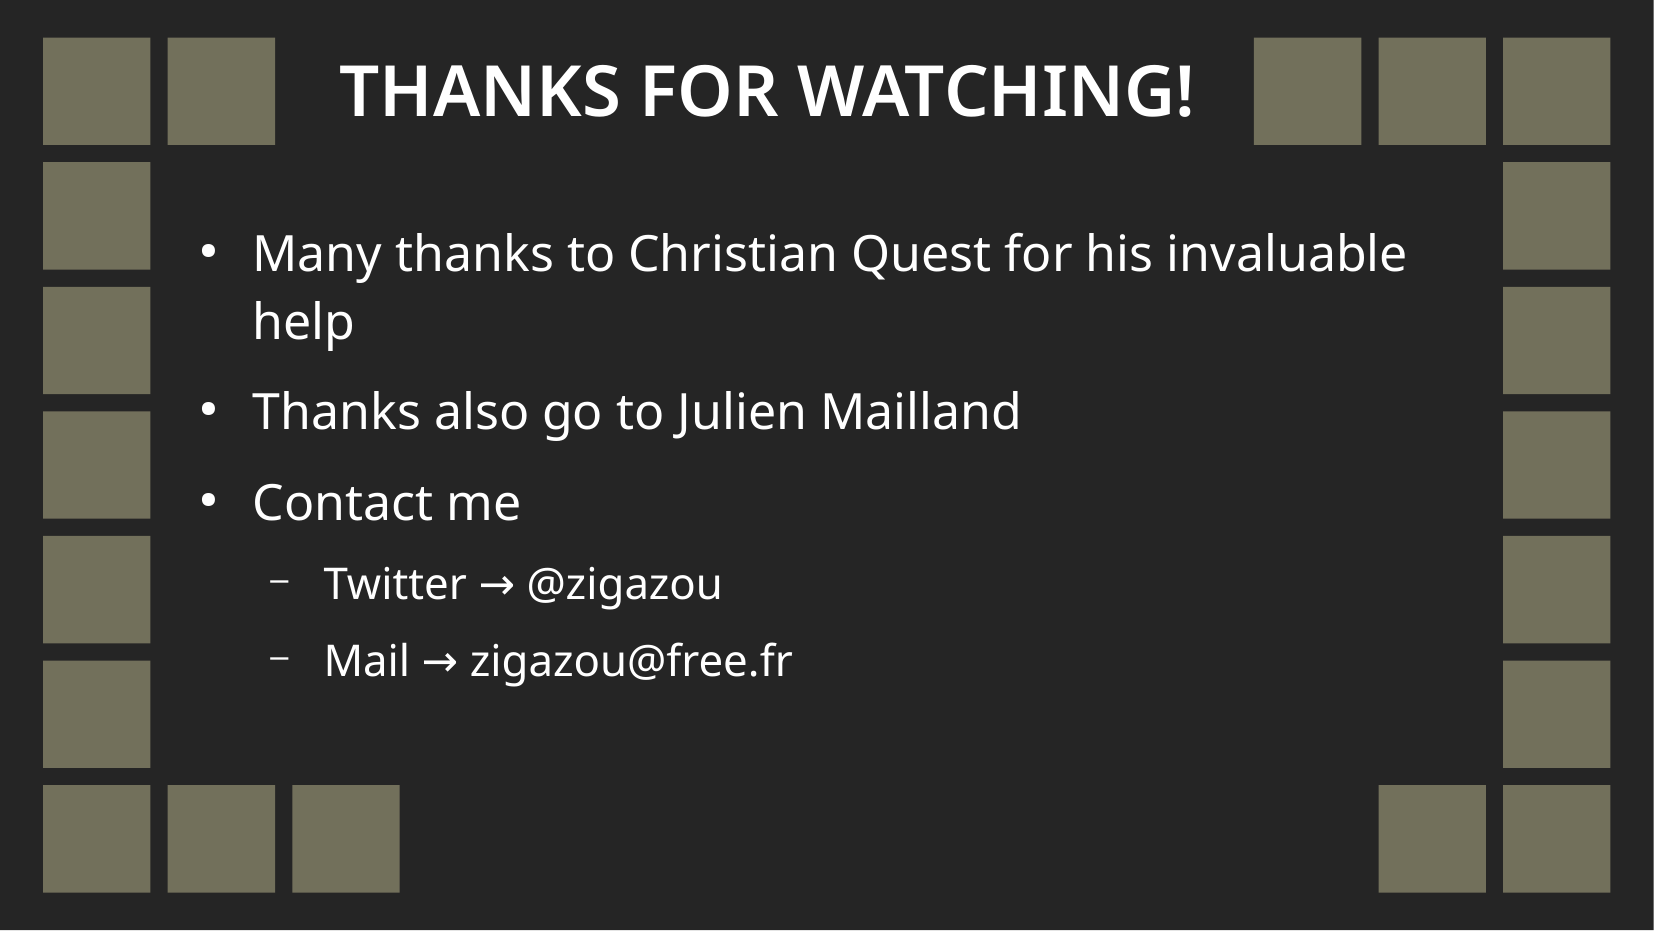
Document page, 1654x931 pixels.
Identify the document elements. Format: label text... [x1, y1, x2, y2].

title THANKS FOR WATCHING! [283, 37, 1252, 142]
list Many thanks to Christian Quest for his invaluable help Thanks also go to Julien Mailland Contact me Twitter → @zigazou Mail → zigazou@free.fr [181, 217, 1472, 886]
